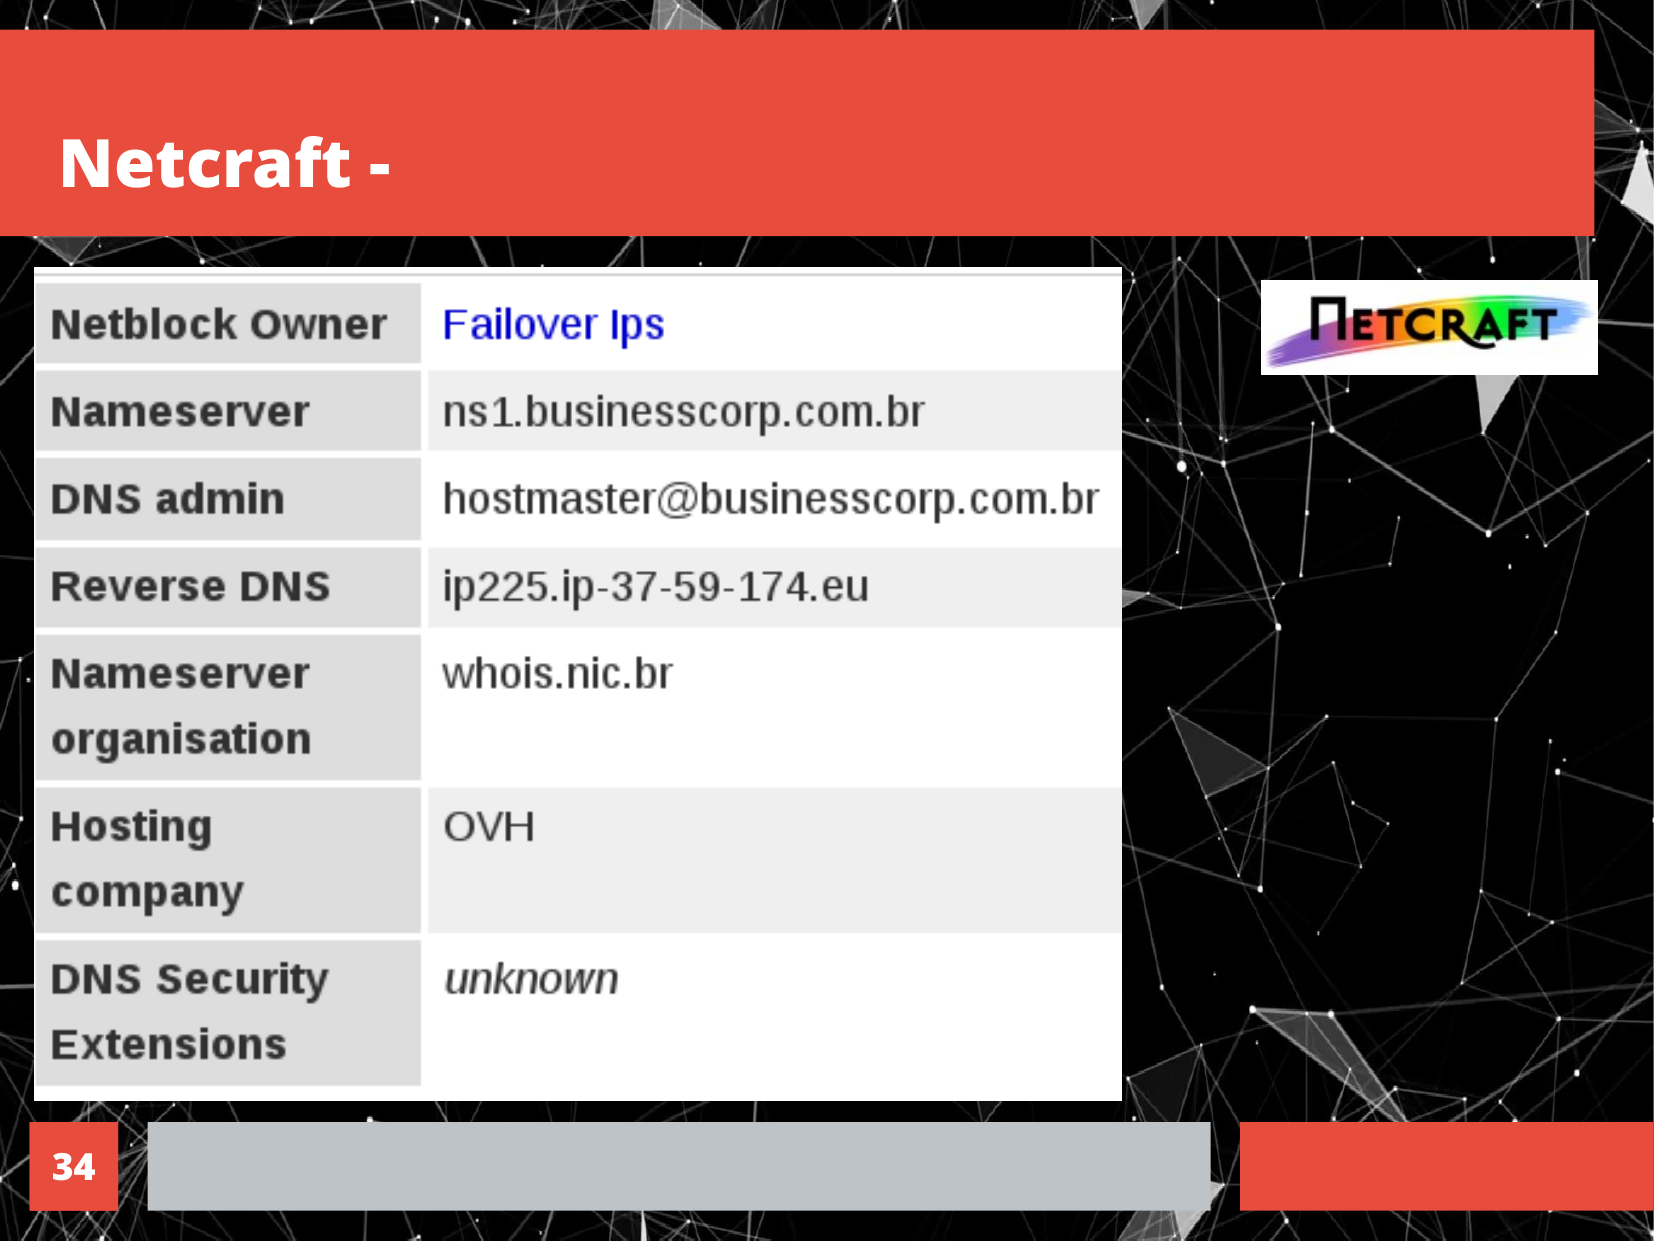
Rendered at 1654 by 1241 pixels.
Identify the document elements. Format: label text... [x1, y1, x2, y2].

title Netcraft - [59, 59, 1595, 207]
picture [0, 0, 1654, 1241]
